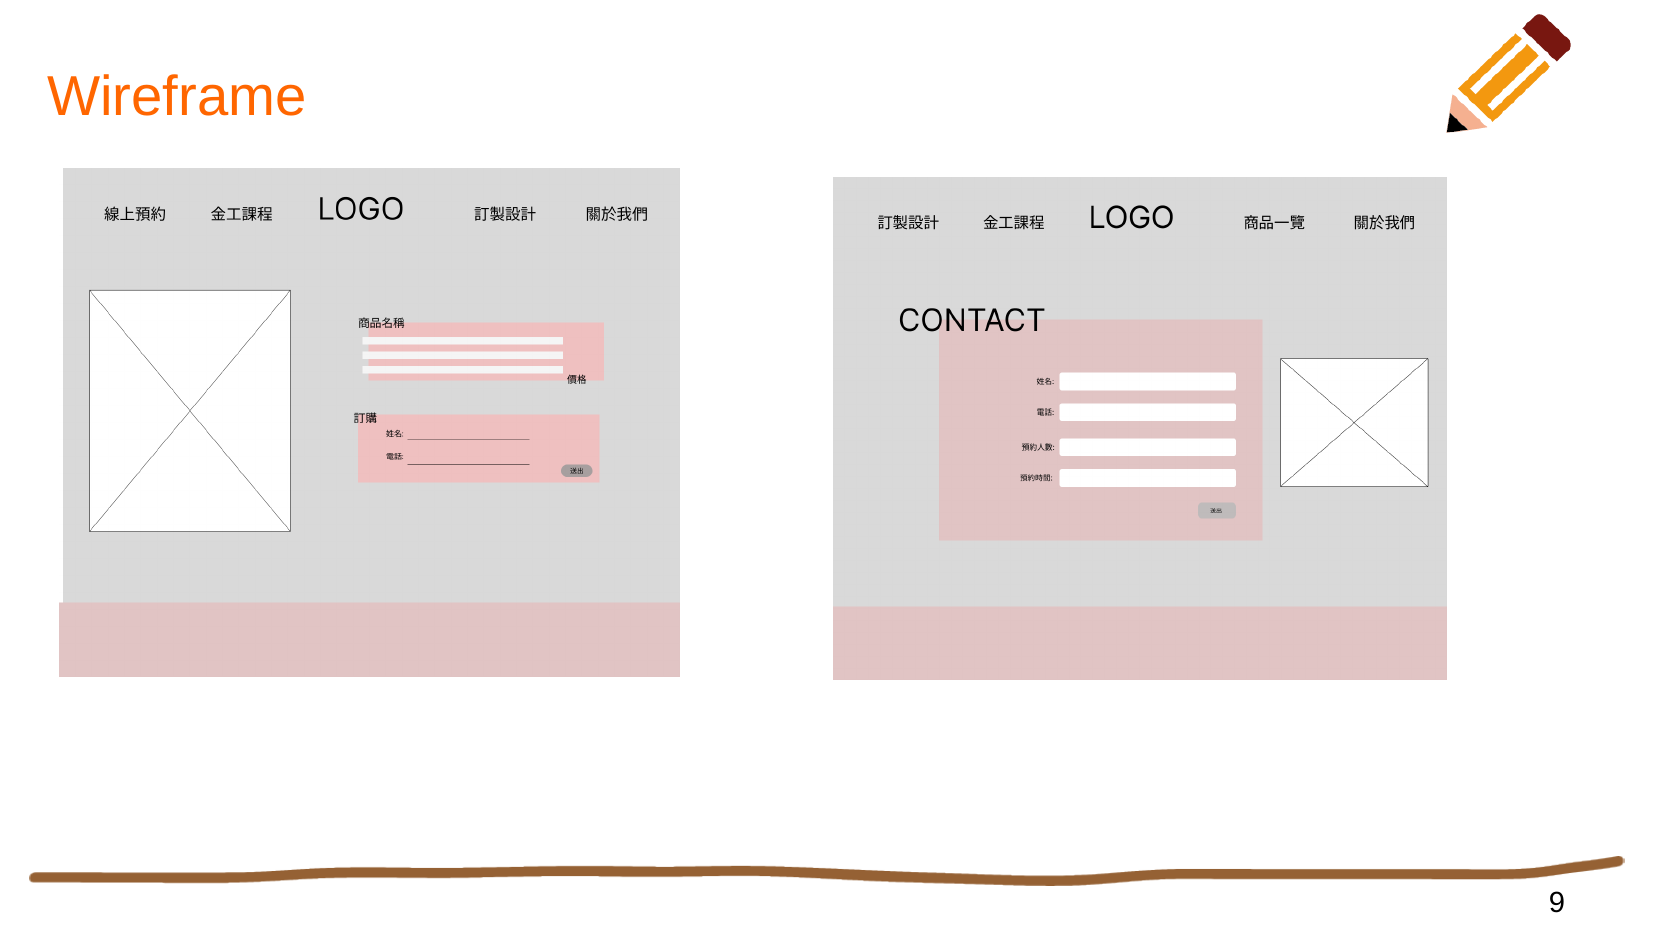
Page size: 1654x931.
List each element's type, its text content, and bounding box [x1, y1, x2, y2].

picture [29, 856, 1625, 886]
picture [833, 177, 1447, 680]
picture [1446, 14, 1571, 133]
title Wireframe [0, 44, 857, 148]
picture [59, 168, 680, 677]
